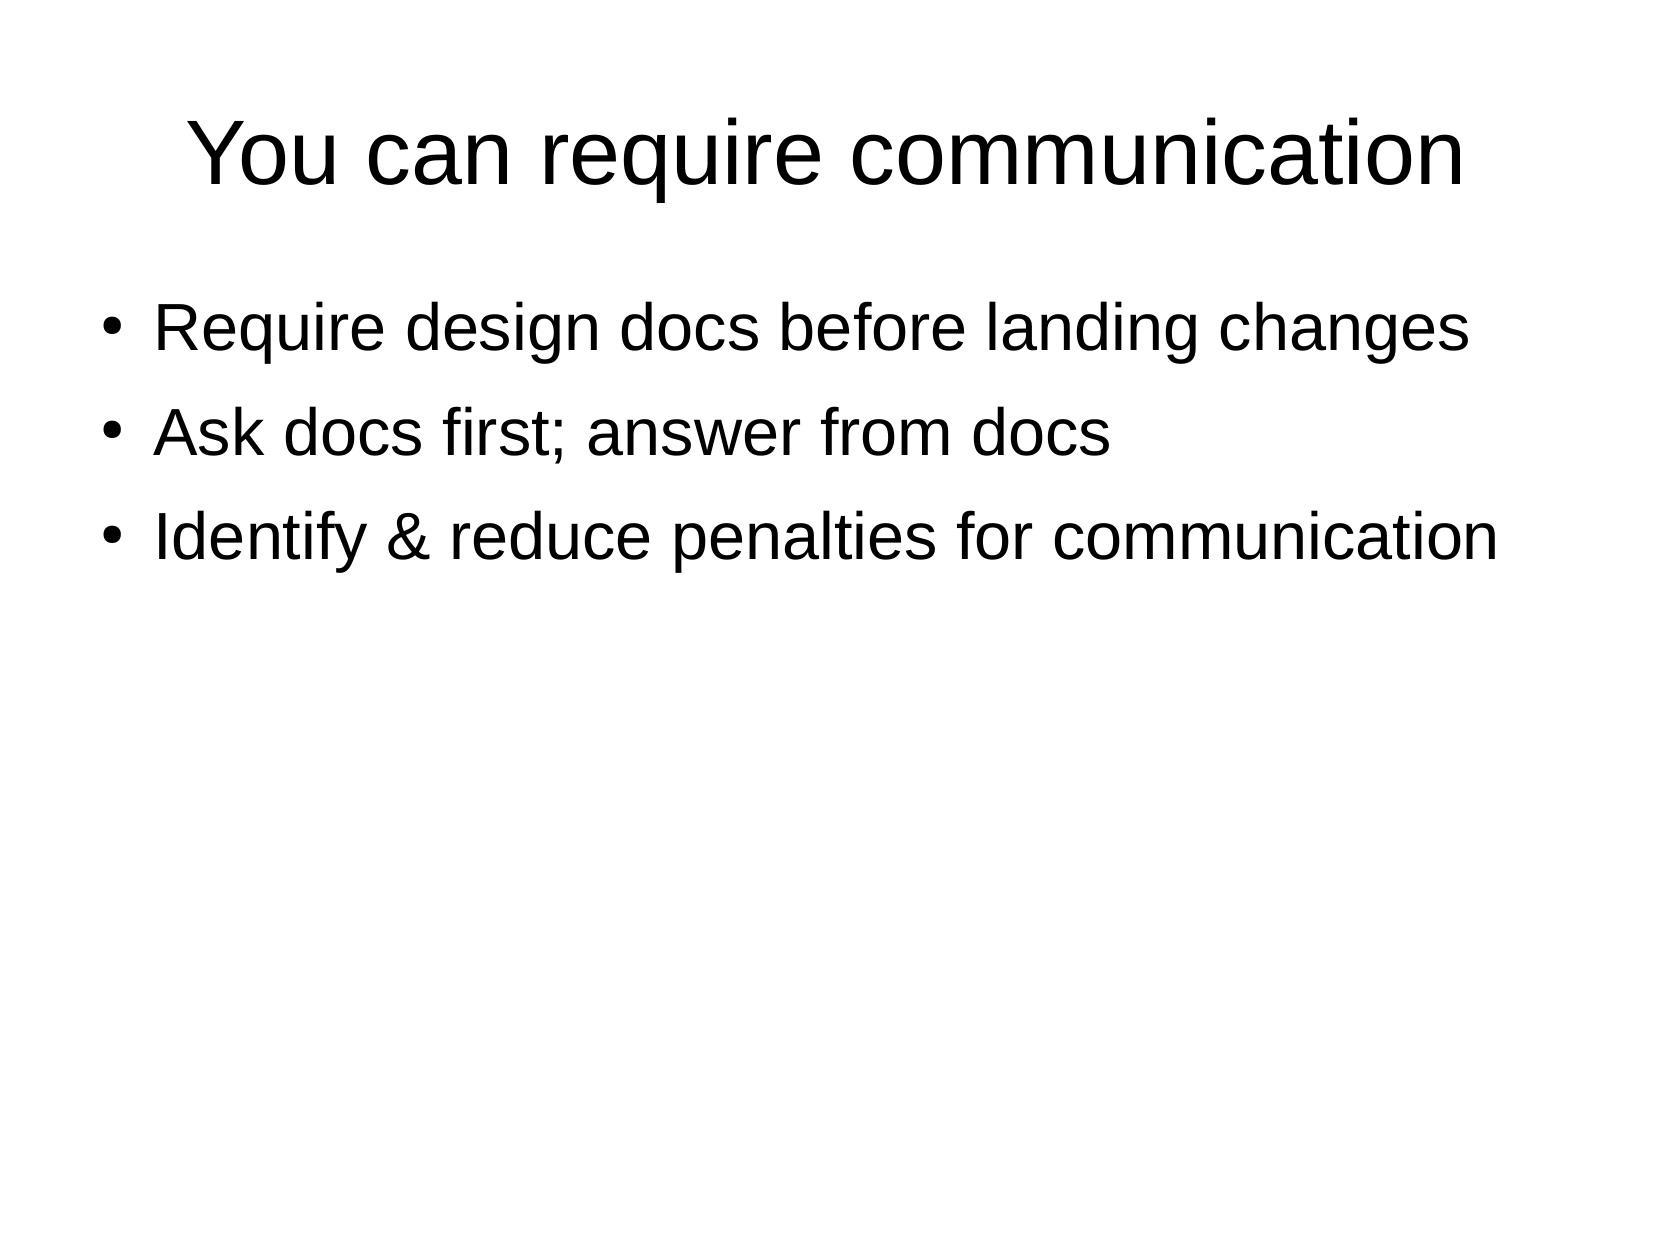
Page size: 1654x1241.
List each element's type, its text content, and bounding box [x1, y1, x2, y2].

title You can require communication [82, 49, 1571, 257]
list Require design docs before landing changes Ask docs first; answer from docs Identify & reduce penalties for communication [82, 290, 1571, 1010]
